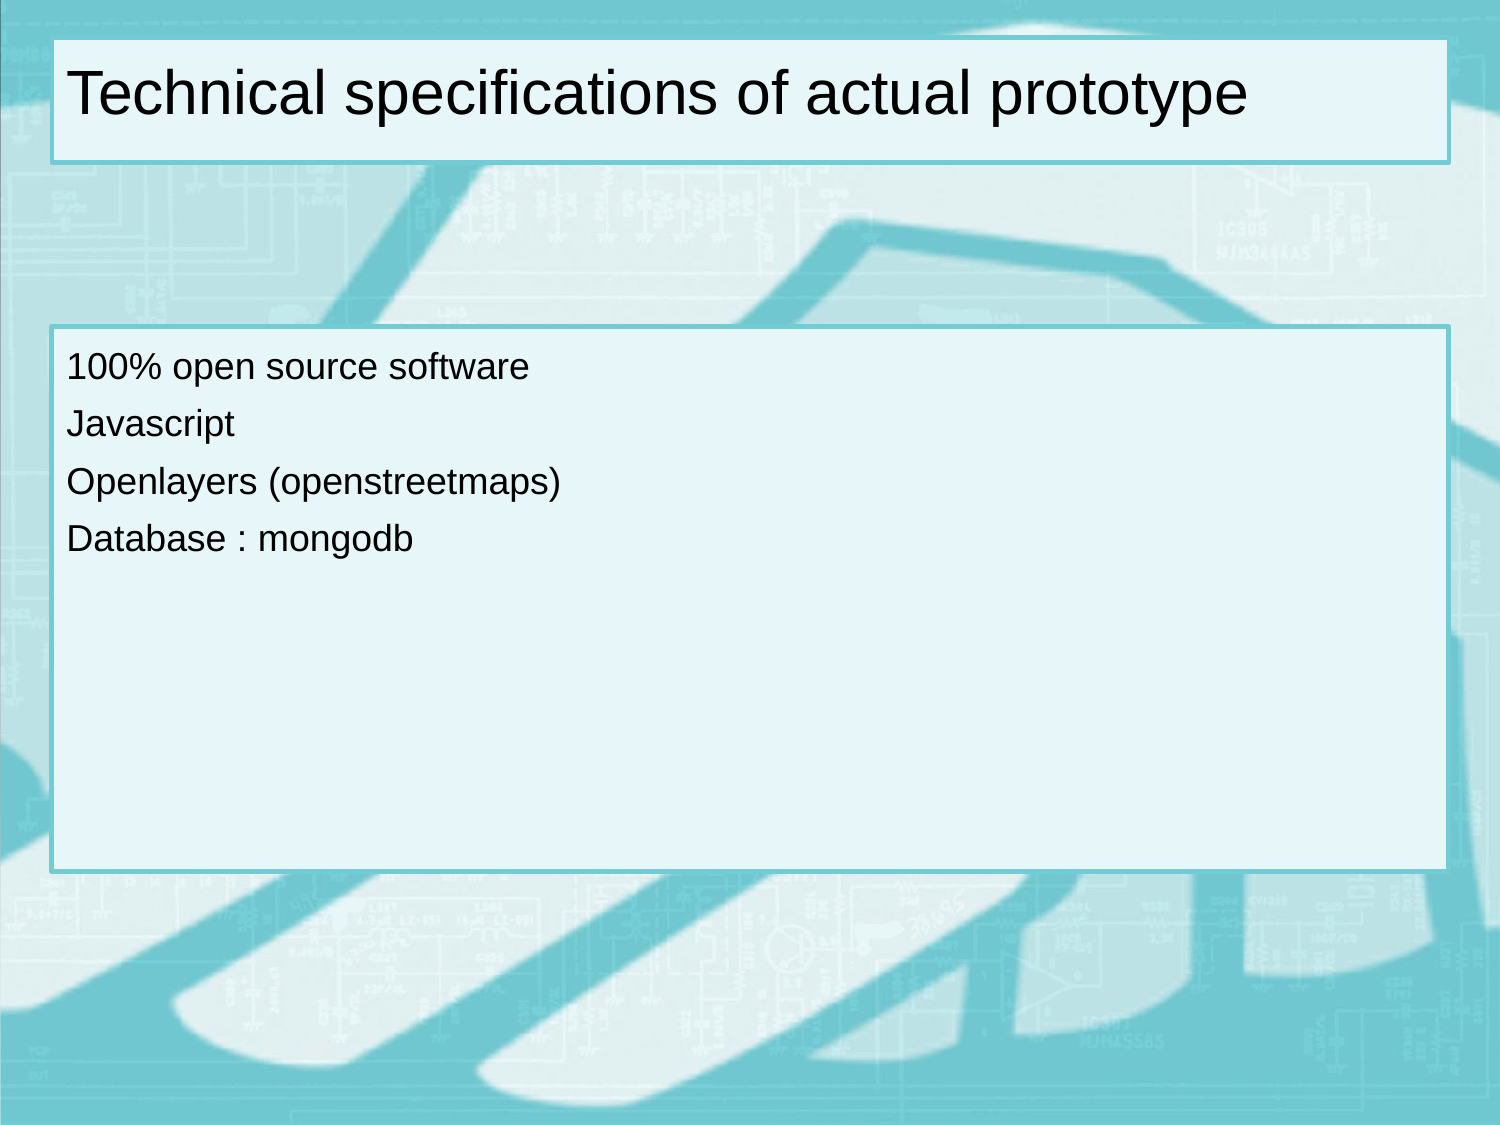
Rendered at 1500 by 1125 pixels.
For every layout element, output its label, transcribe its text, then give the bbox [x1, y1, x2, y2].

text_box Technical specifications of actual prototype [51, 37, 1449, 163]
text_box 100% open source software Javascript Openlayers (openstreetmaps) Database : mongodb [51, 326, 1449, 872]
text_box [0, 0, 1500, 1125]
